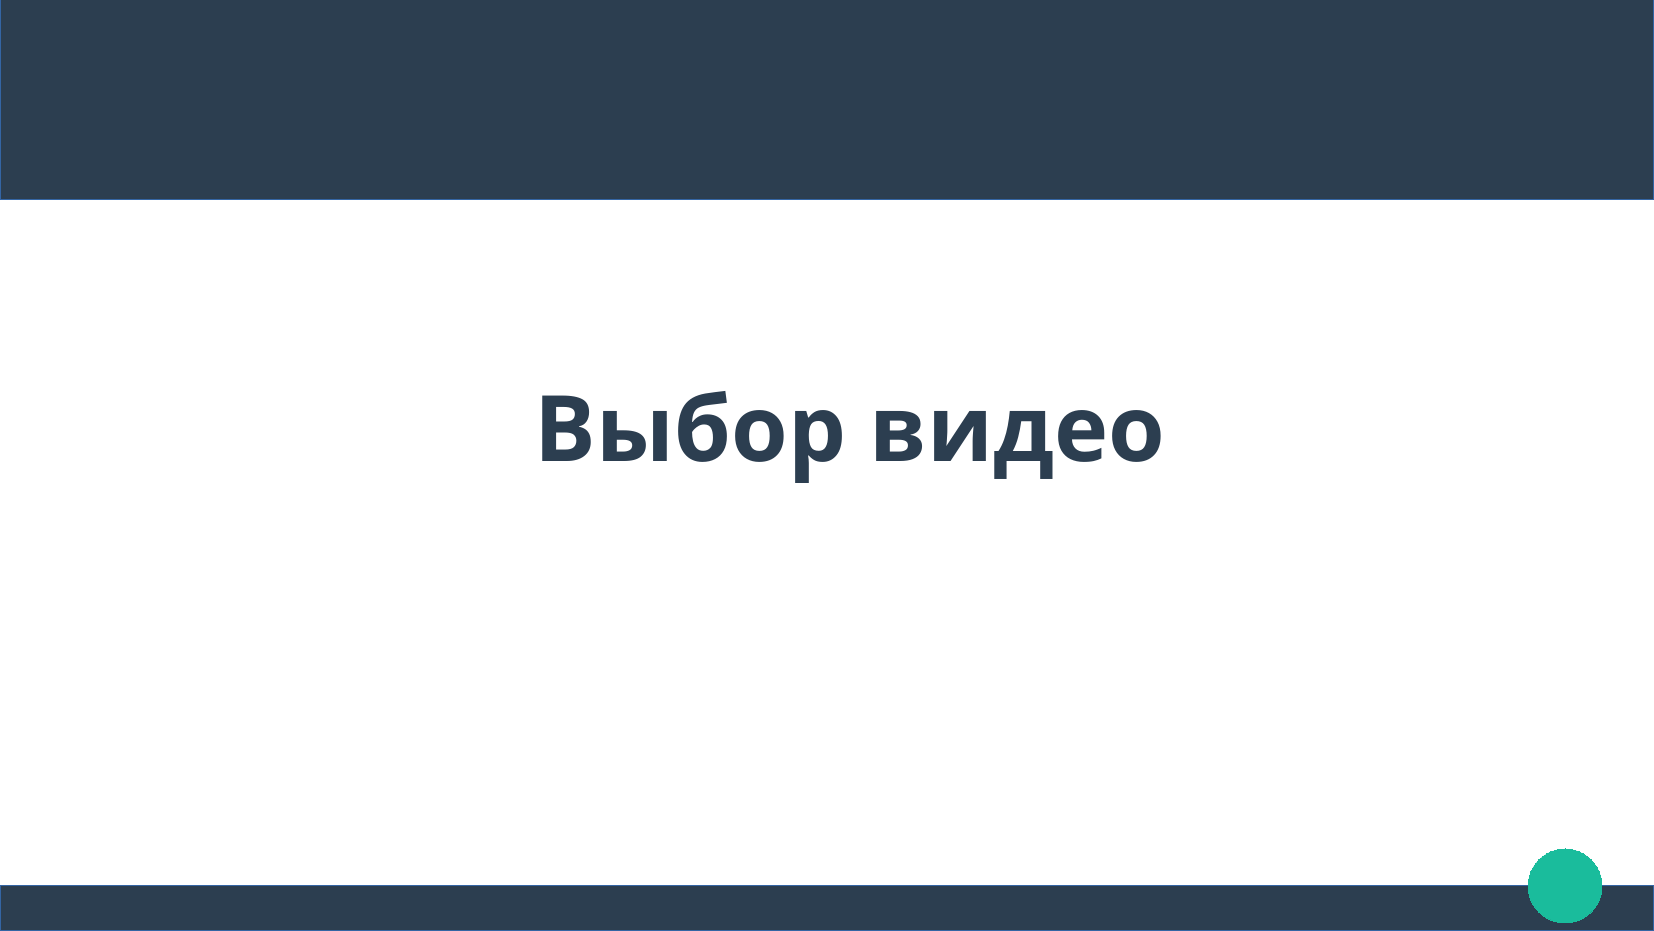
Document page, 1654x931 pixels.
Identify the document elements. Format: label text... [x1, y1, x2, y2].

title Выбор видео [106, 346, 1595, 502]
